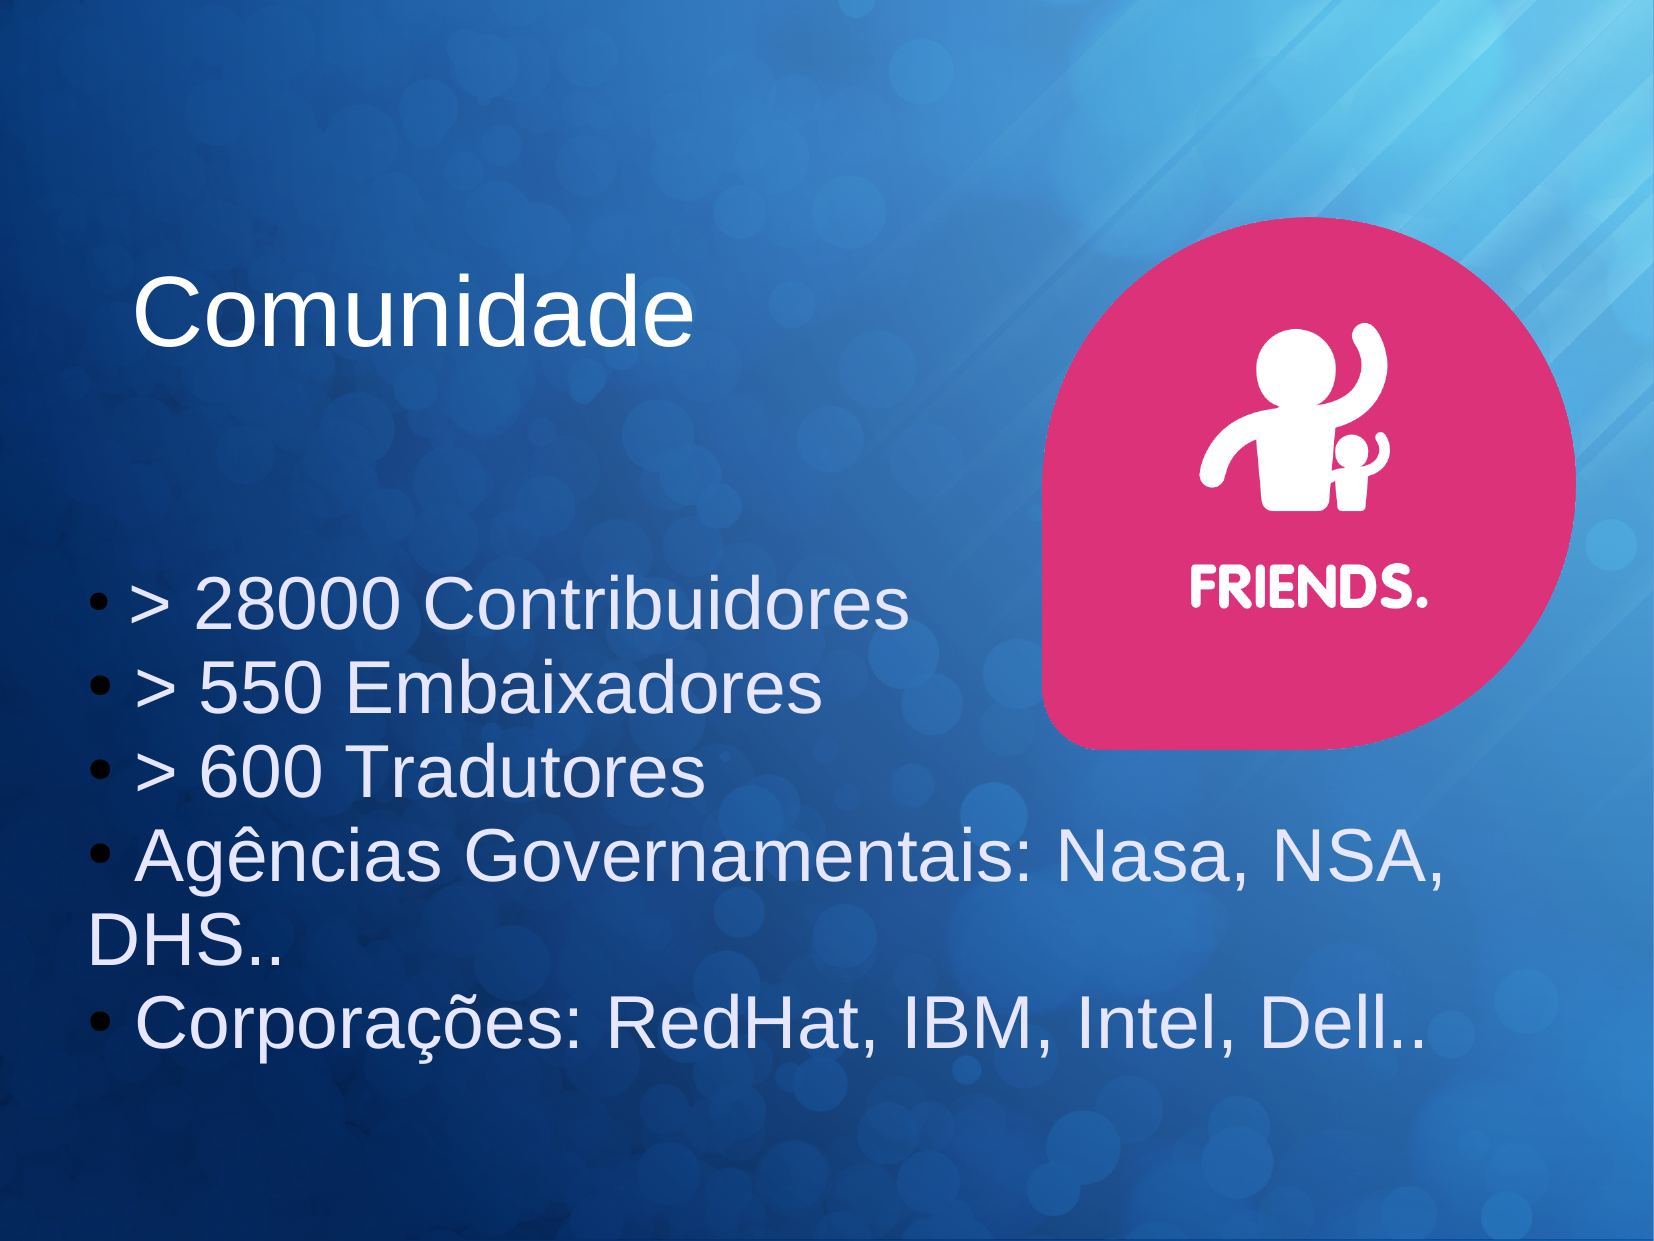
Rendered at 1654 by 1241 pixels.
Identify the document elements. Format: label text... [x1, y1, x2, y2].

text_box > 28000 Contribuidores > 550 Embaixadores > 600 Tradutores Agências Governamentais: Nasa, NSA, DHS.. Corporações: RedHat, IBM, Intel, Dell.. [86, 187, 1576, 1149]
picture [0, 0, 1654, 1241]
text_box Comunidade [116, 248, 713, 376]
